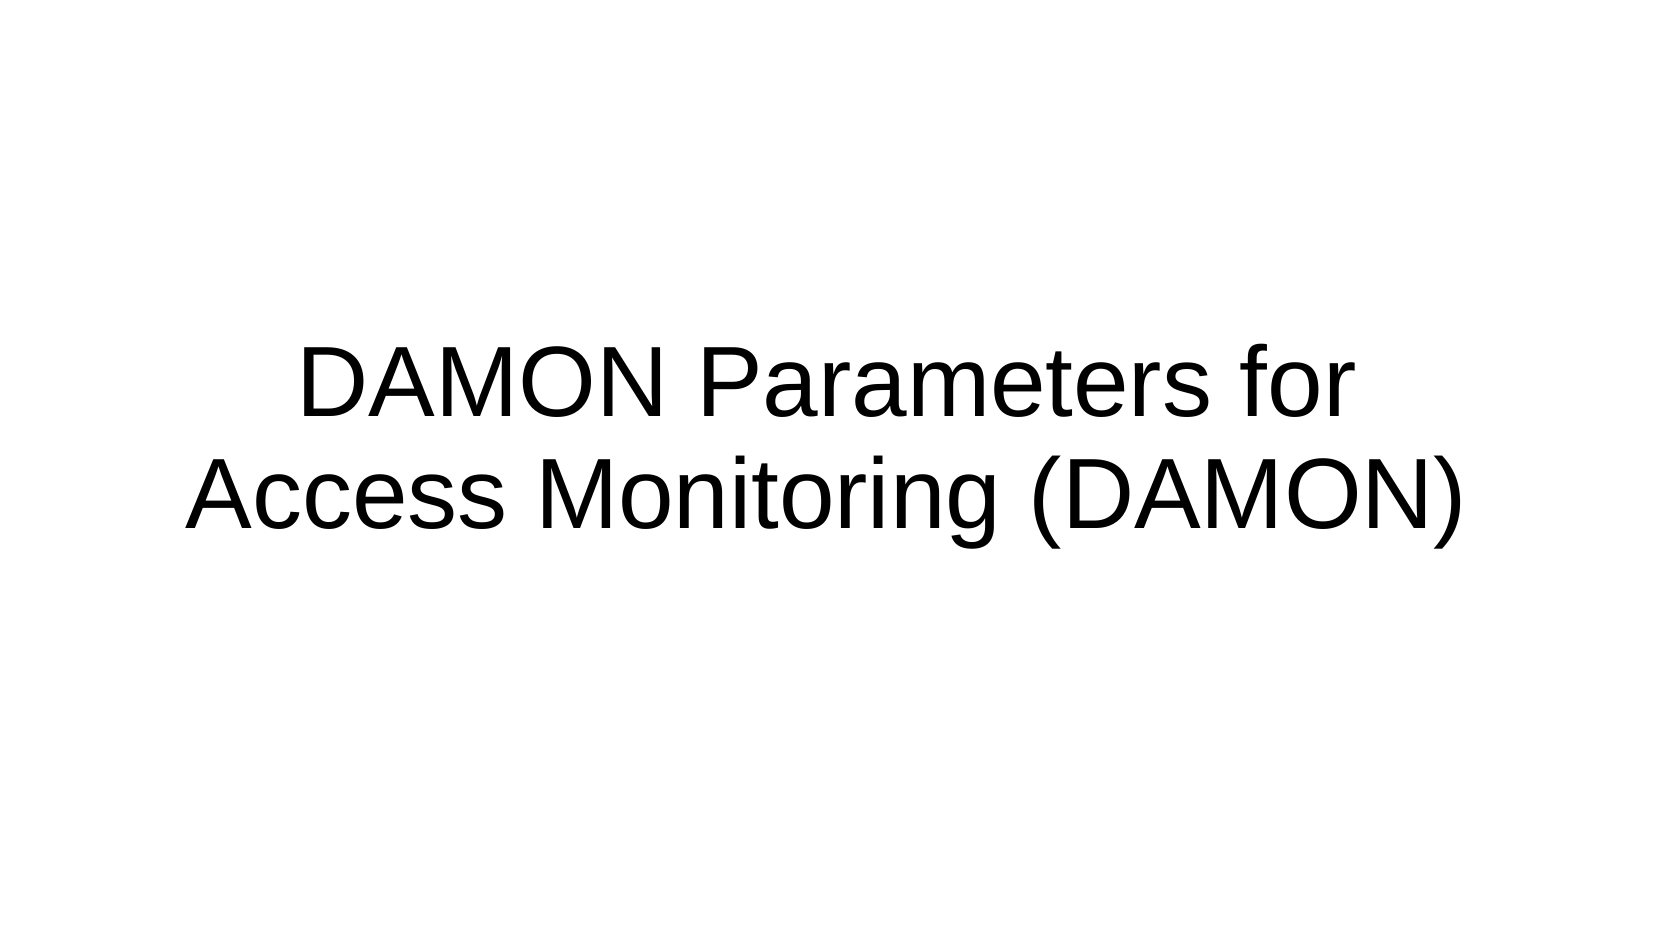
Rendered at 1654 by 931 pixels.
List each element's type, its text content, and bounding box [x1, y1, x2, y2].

text_box DAMON Parameters for Access Monitoring (DAMON) [82, 108, 1571, 767]
